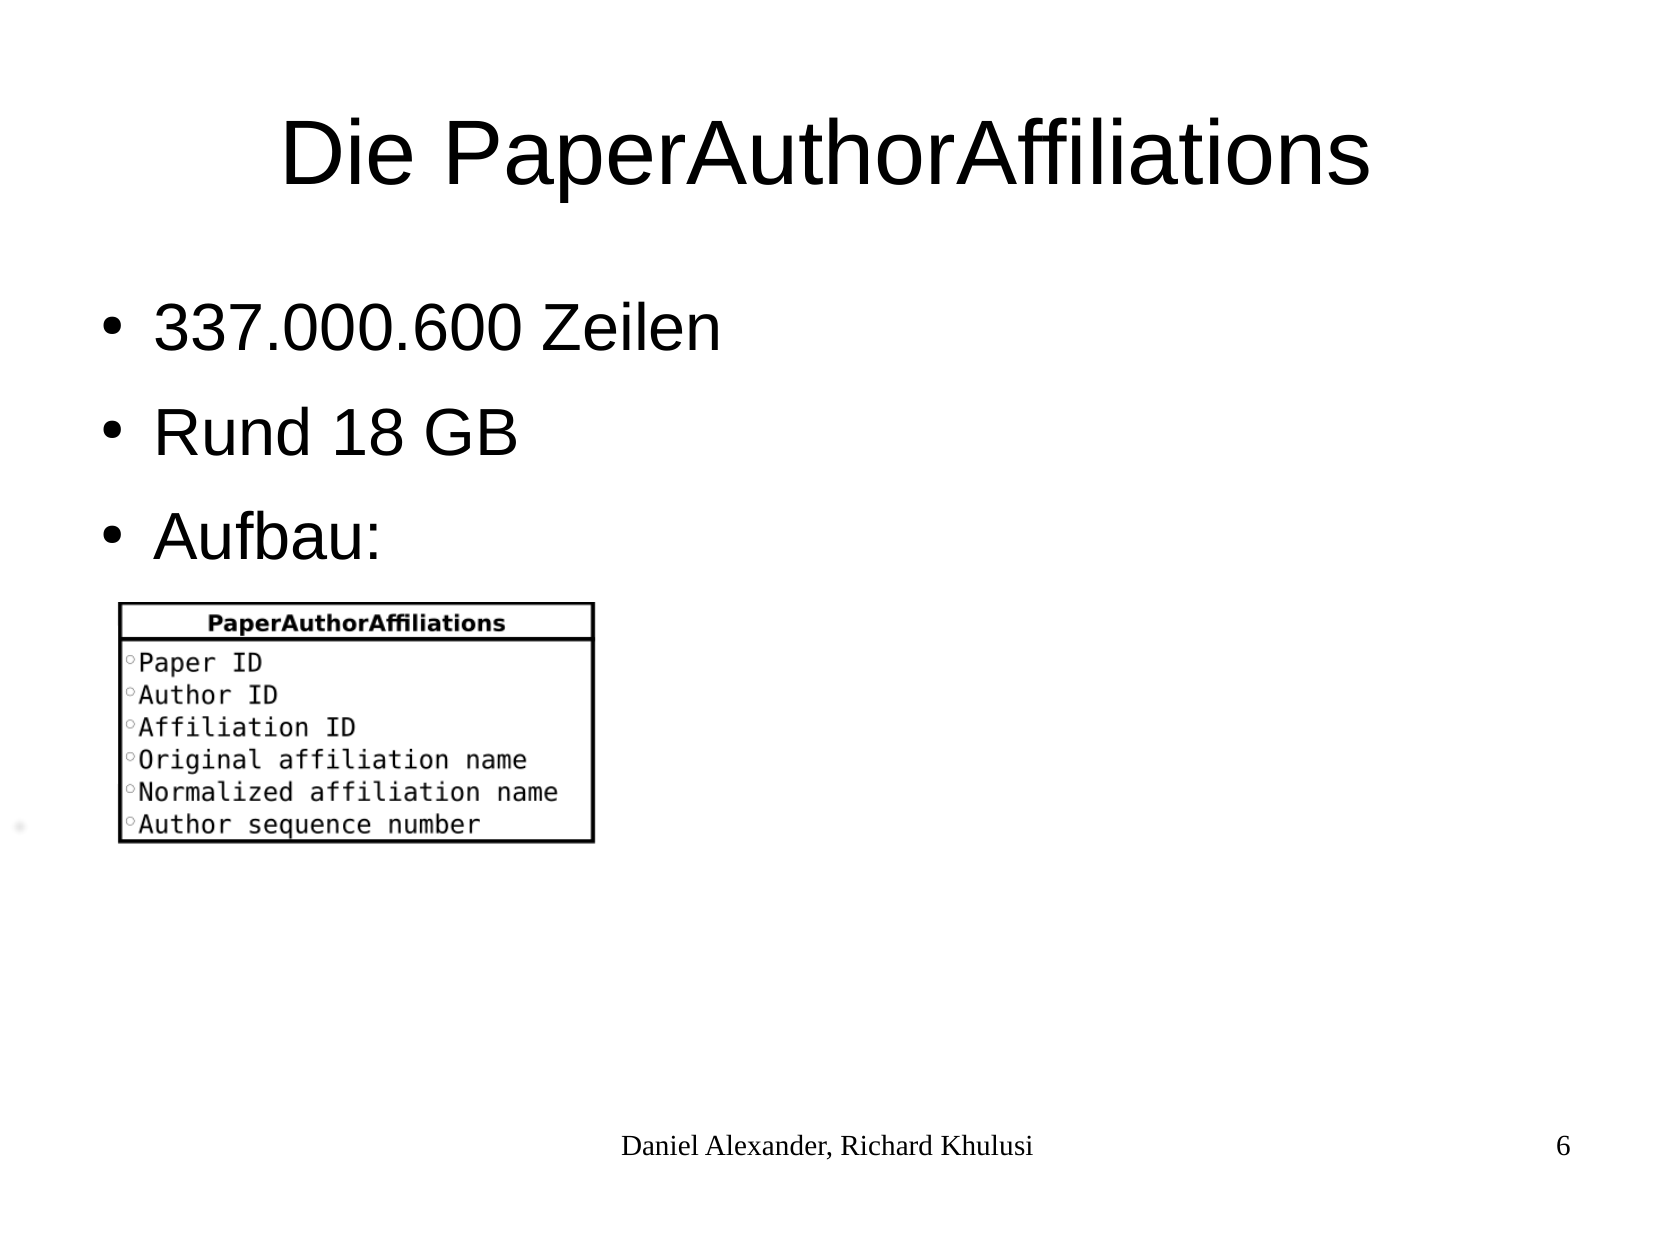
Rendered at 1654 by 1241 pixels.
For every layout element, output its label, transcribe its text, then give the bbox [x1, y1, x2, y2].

title Die PaperAuthorAffiliations [82, 49, 1571, 257]
list 337.000.600 Zeilen Rund 18 GB Aufbau: [82, 290, 1571, 1010]
picture [0, 602, 1477, 863]
